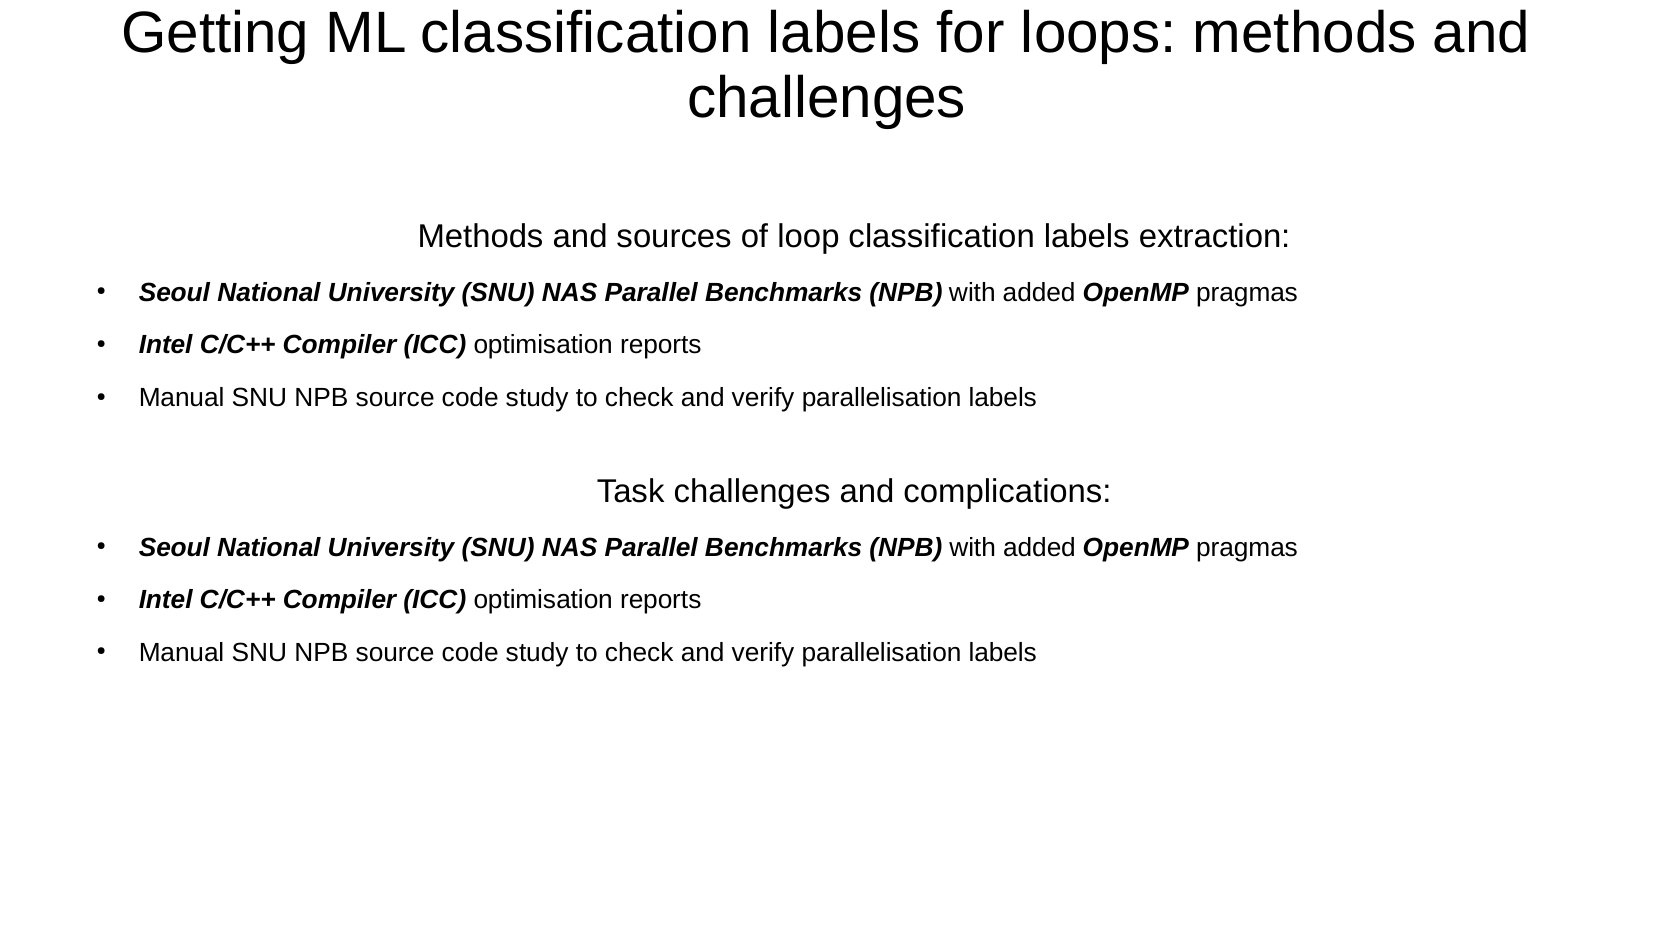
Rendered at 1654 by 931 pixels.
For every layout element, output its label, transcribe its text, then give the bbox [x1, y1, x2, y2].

list Task challenges and complications: Seoul National University (SNU) NAS Parallel Benchmarks (NPB) with added OpenMP pragmas Intel C/C++ Compiler (ICC) optimisation reports Manual SNU NPB source code study to check and verify parallelisation labels [82, 472, 1571, 669]
list Methods and sources of loop classification labels extraction: Seoul National University (SNU) NAS Parallel Benchmarks (NPB) with added OpenMP pragmas Intel C/C++ Compiler (ICC) optimisation reports Manual SNU NPB source code study to check and verify parallelisation labels [82, 217, 1571, 414]
title Getting ML classification labels for loops: methods and challenges [0, 0, 1654, 130]
